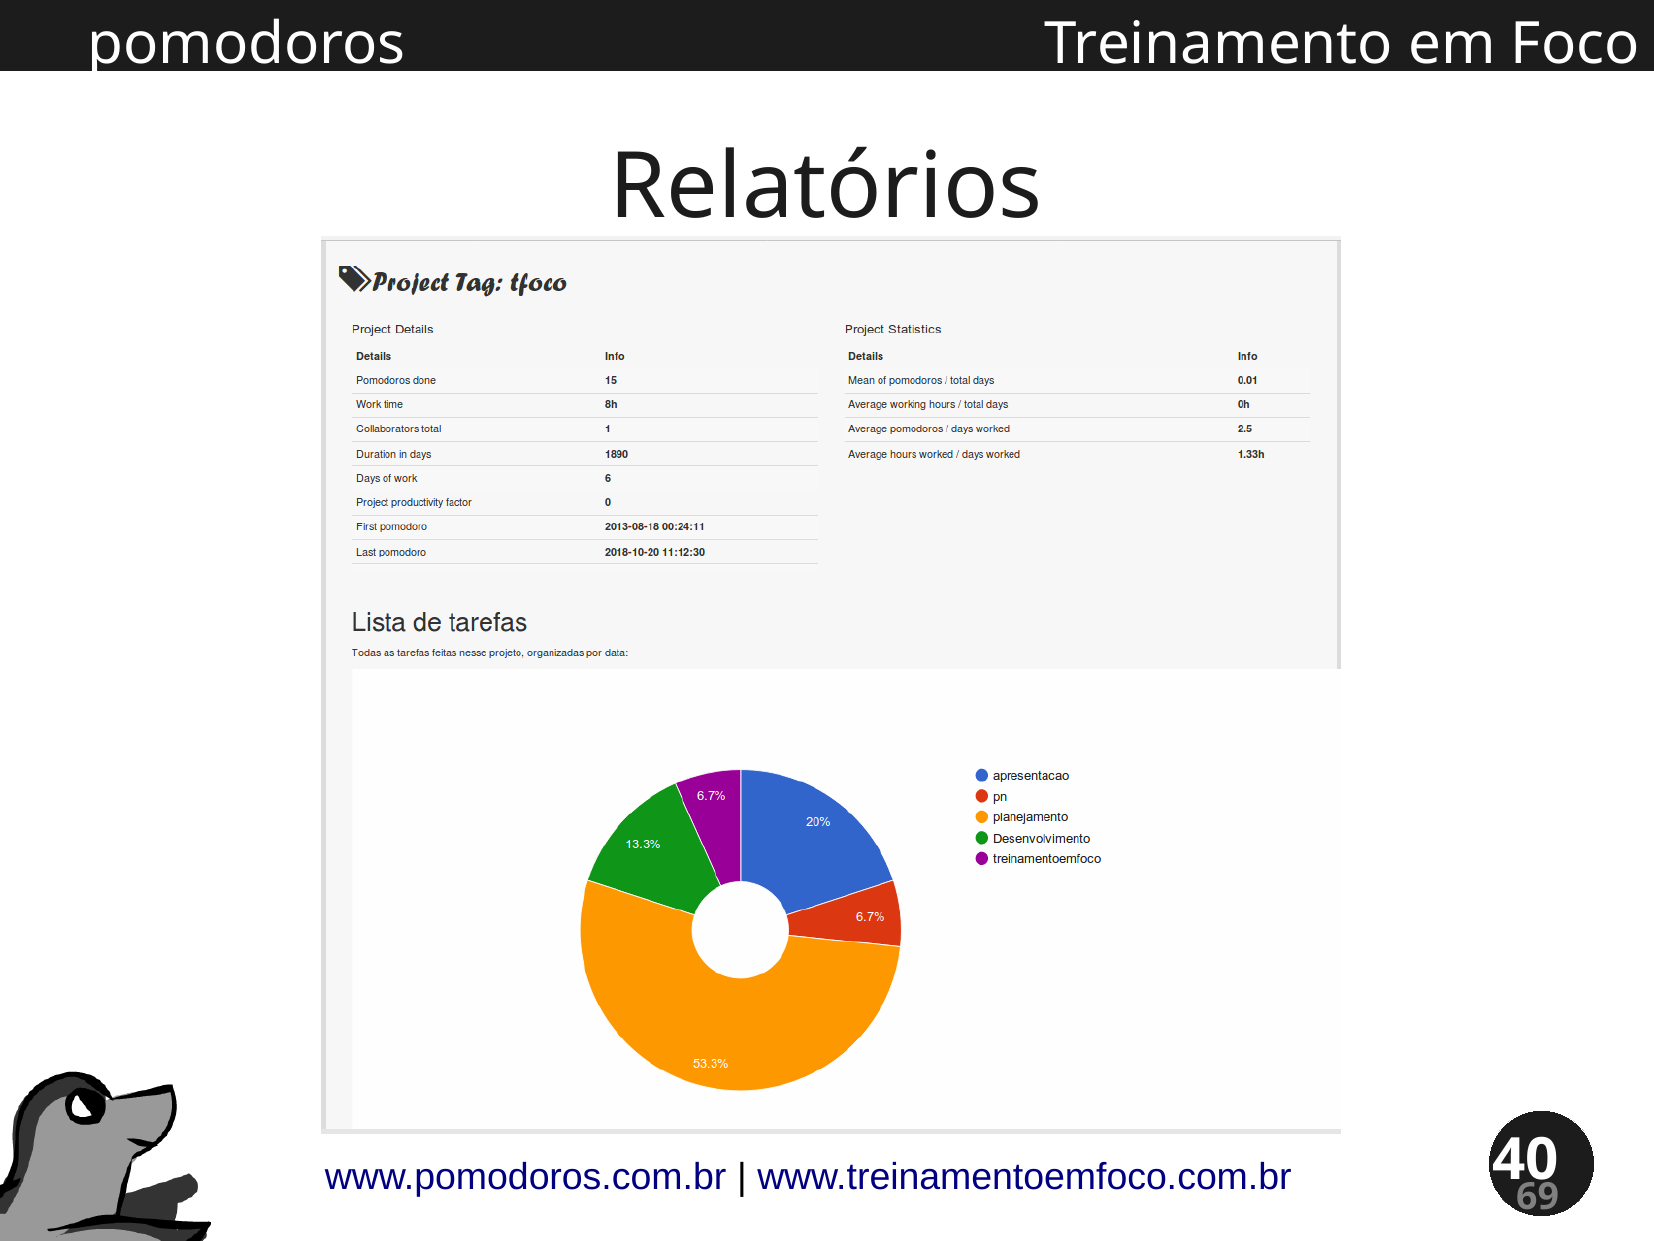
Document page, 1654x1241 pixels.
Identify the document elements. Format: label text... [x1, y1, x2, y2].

picture [321, 236, 1341, 1134]
title Relatórios [82, 78, 1571, 287]
picture [0, 1003, 249, 1241]
